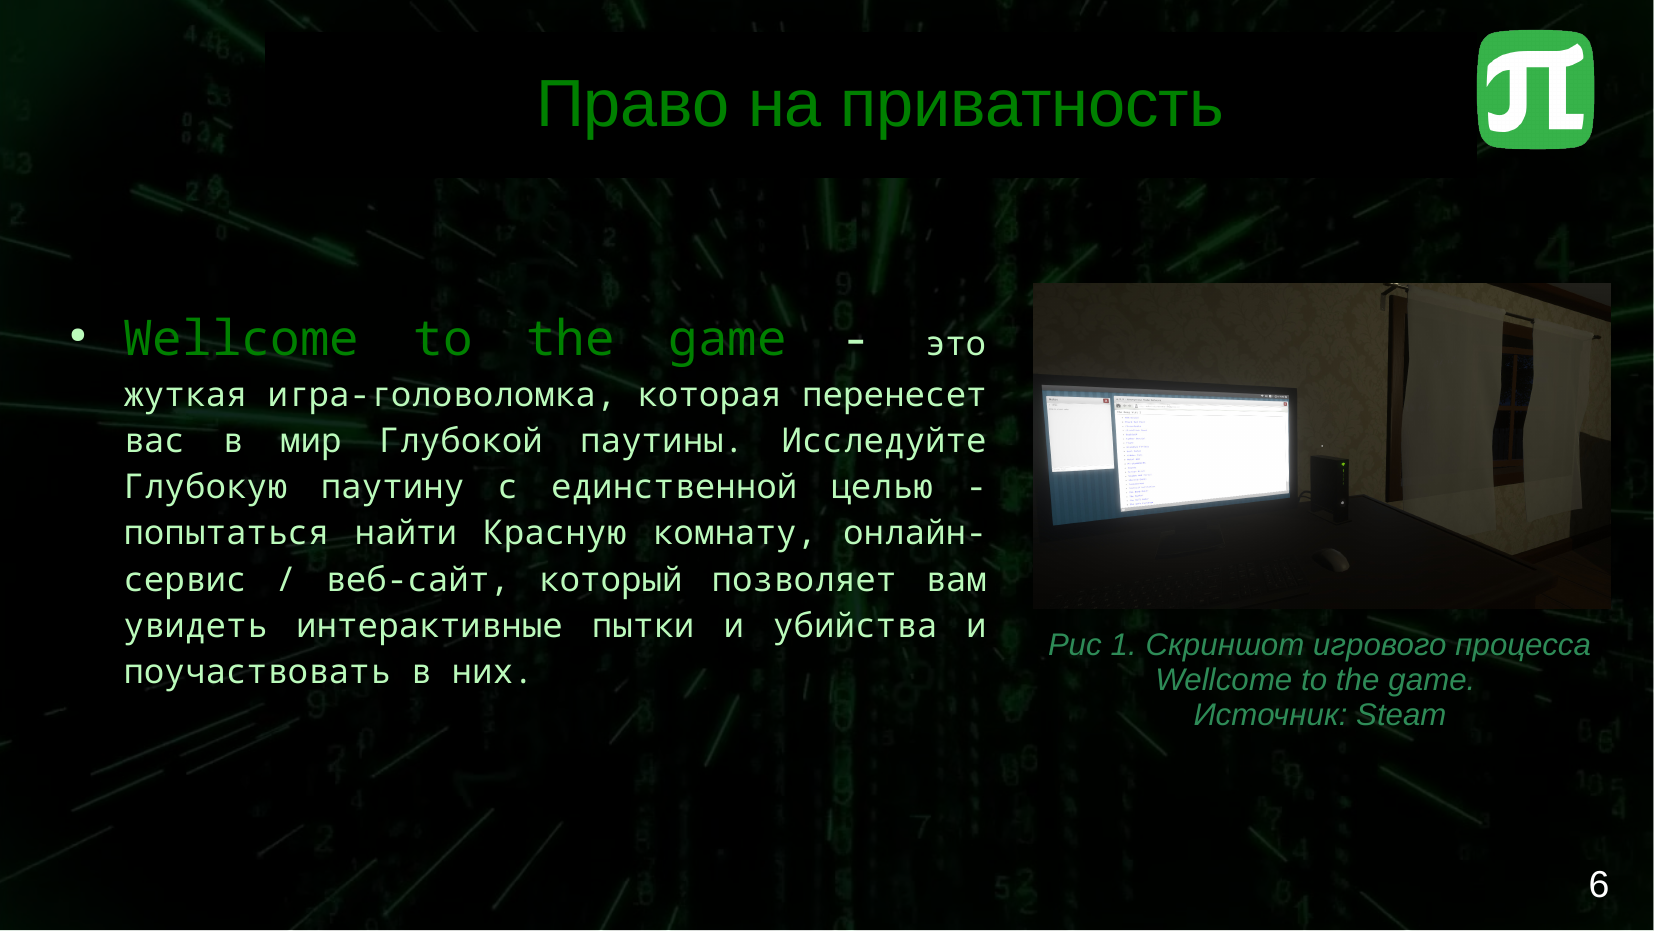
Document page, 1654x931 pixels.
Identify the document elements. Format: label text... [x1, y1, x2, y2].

list Wellcome to the game - это жуткая игра-головоломка, которая перенесет вас в мир Глубокой паутины. Исследуйте Глубокую паутину с единственной целью - попытаться найти Красную комнату, онлайн-сервис / веб-сайт, который позволяет вам увидеть интерактивные пытки и убийства и поучаствовать в них. [59, 302, 987, 739]
picture [0, 0, 1654, 931]
text_box Рис 1. Скриншот игрового процесса Wellcome to the game. Источник: Steam [1033, 620, 1654, 798]
text_box 6 [1573, 856, 1625, 914]
text_box Право на приватность [521, 59, 1241, 149]
